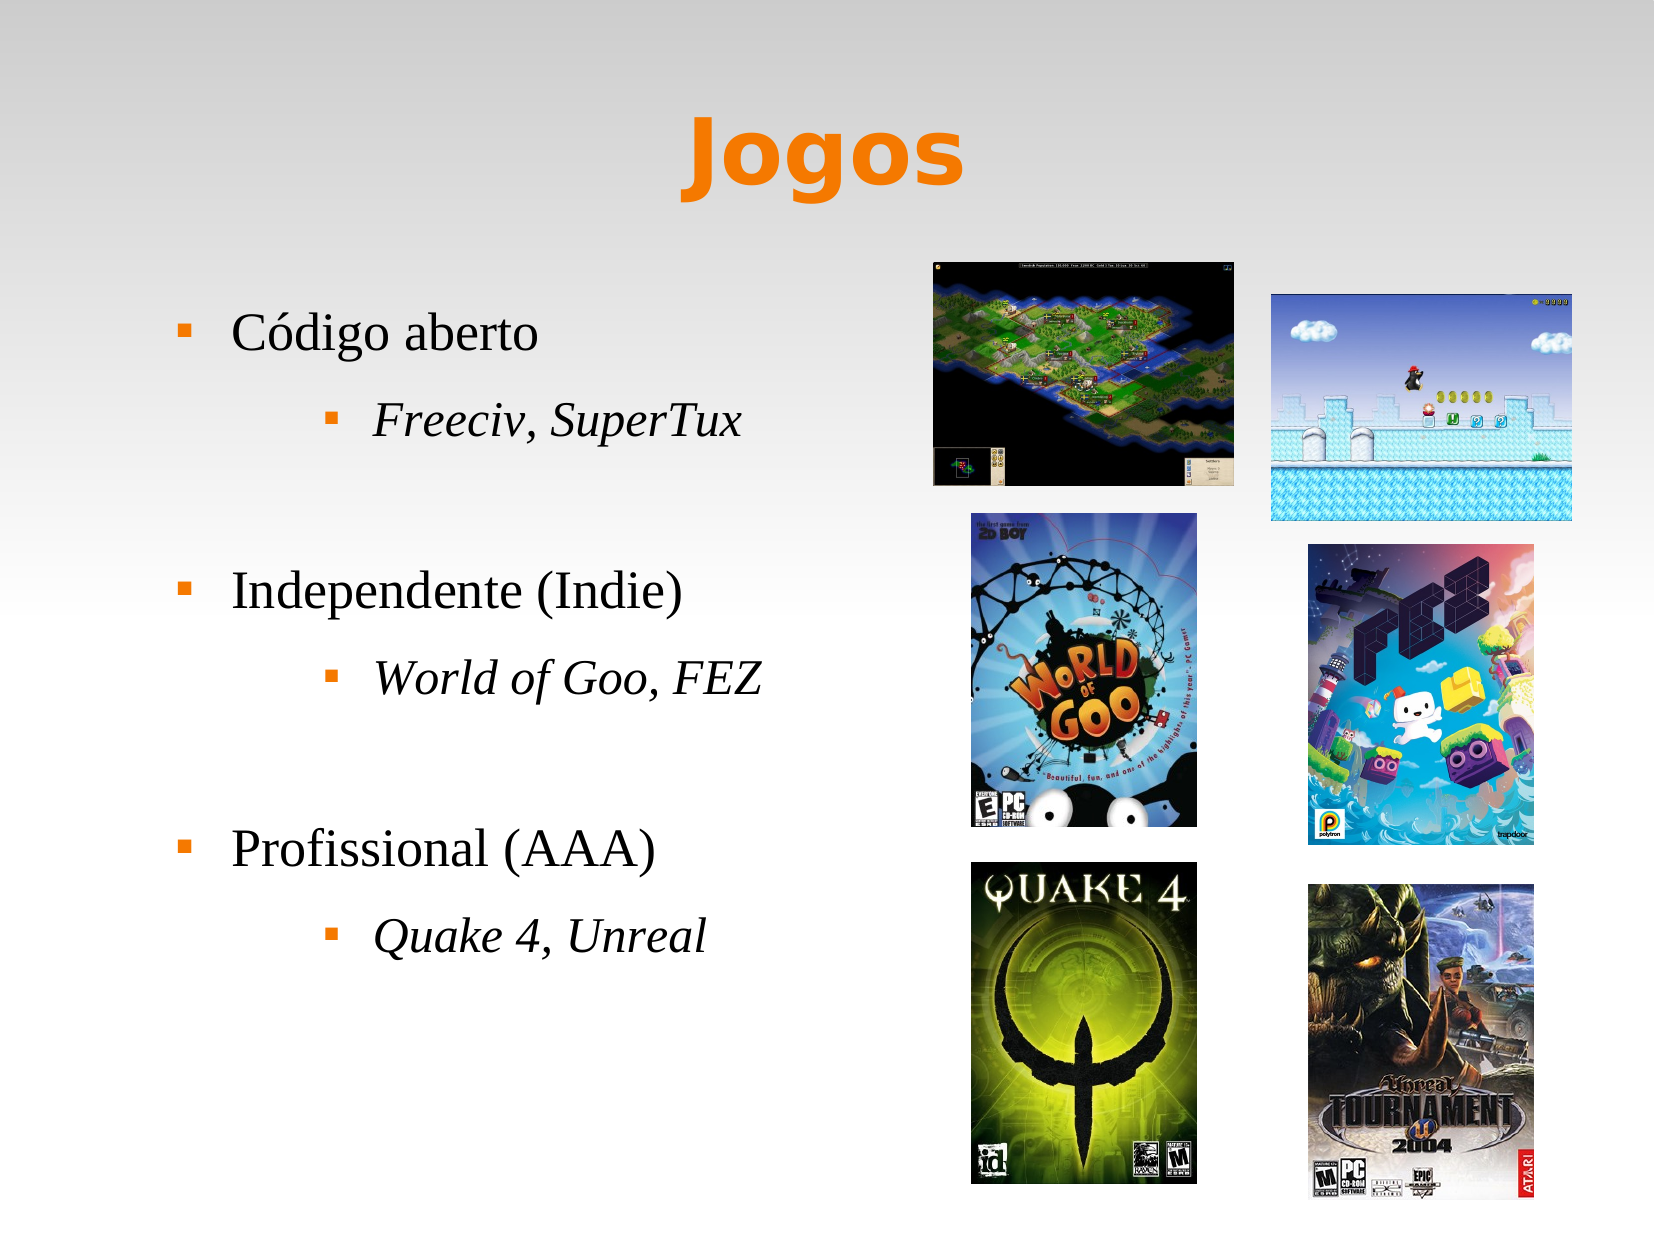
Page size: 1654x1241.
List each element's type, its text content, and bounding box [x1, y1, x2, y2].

list Código aberto Freeciv, SuperTux Independente (Indie) World of Goo, FEZ Profissional (AAA) Quake 4, Unreal [89, 302, 1463, 1121]
picture [971, 862, 1197, 1184]
picture [971, 513, 1197, 827]
picture [1271, 294, 1572, 521]
picture [1362, 832, 1369, 841]
picture [933, 262, 1234, 487]
title Jogos [82, 49, 1571, 257]
picture [1308, 884, 1534, 1201]
picture [1347, 802, 1354, 813]
picture [1312, 796, 1351, 839]
picture [1308, 544, 1534, 845]
